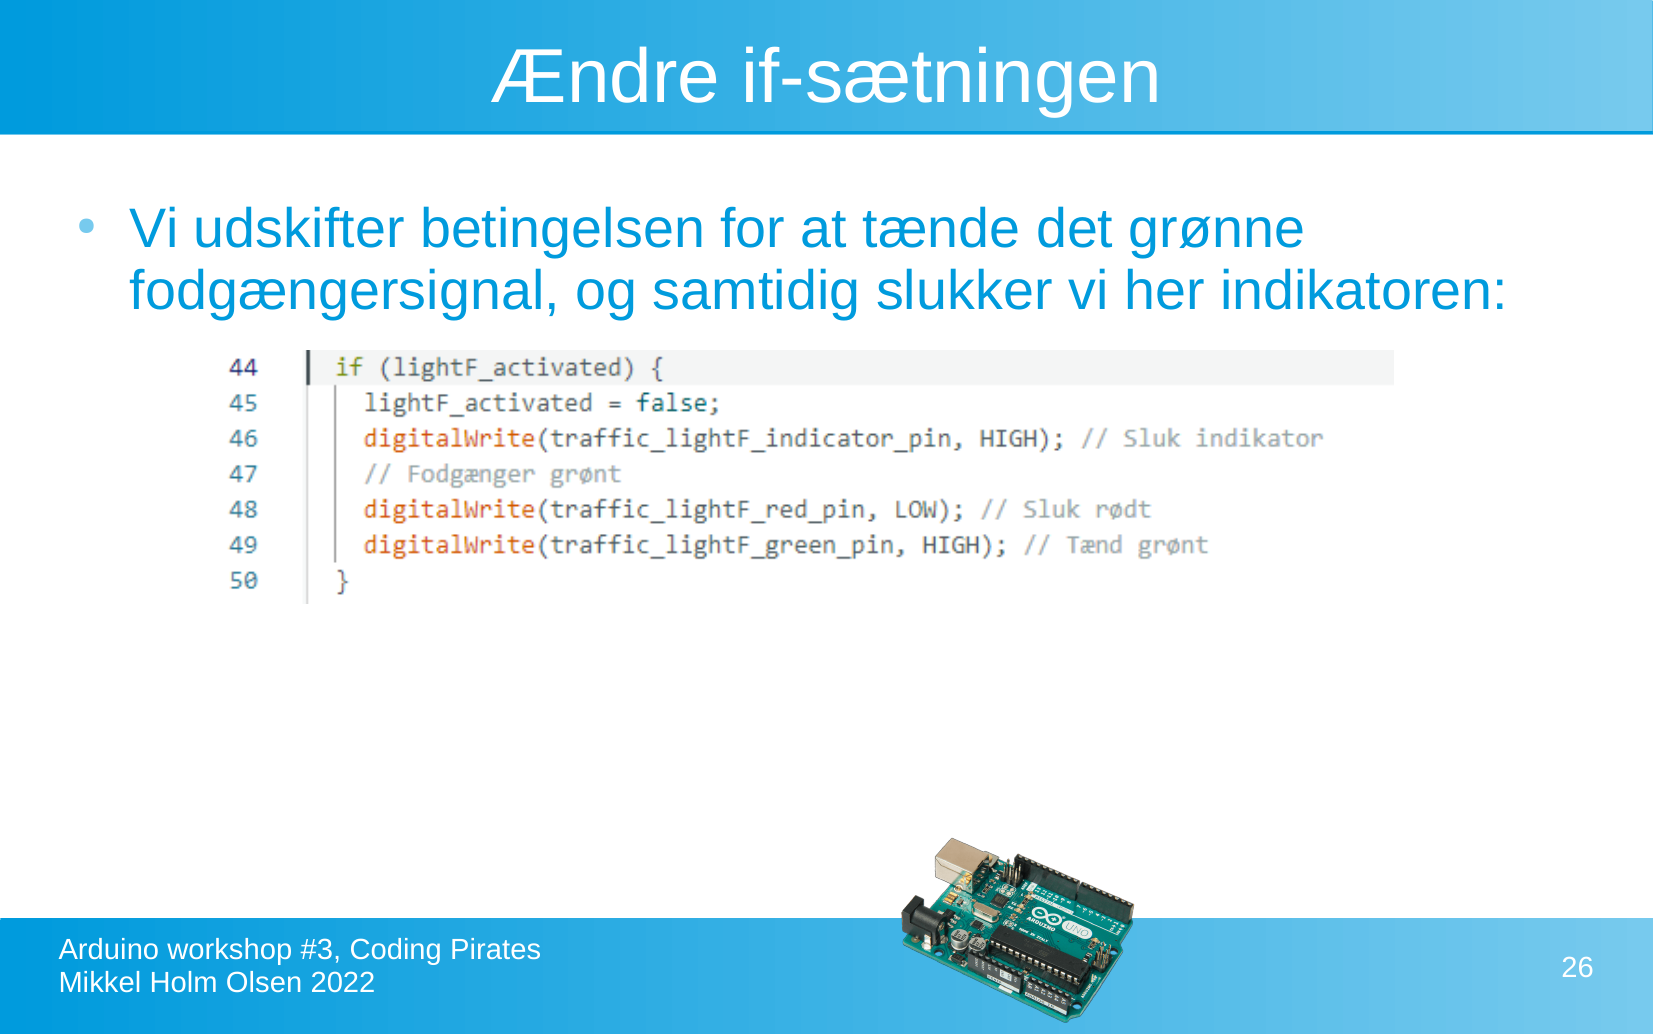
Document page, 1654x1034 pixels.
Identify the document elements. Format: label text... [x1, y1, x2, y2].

picture [900, 854, 1138, 1024]
list Vi udskifter betingelsen for at tænde det grønne fodgængersignal, og samtidig slukker vi her indikatoren: [58, 196, 1594, 854]
picture [208, 350, 1394, 604]
title Ændre if-sætningen [58, 32, 1594, 120]
